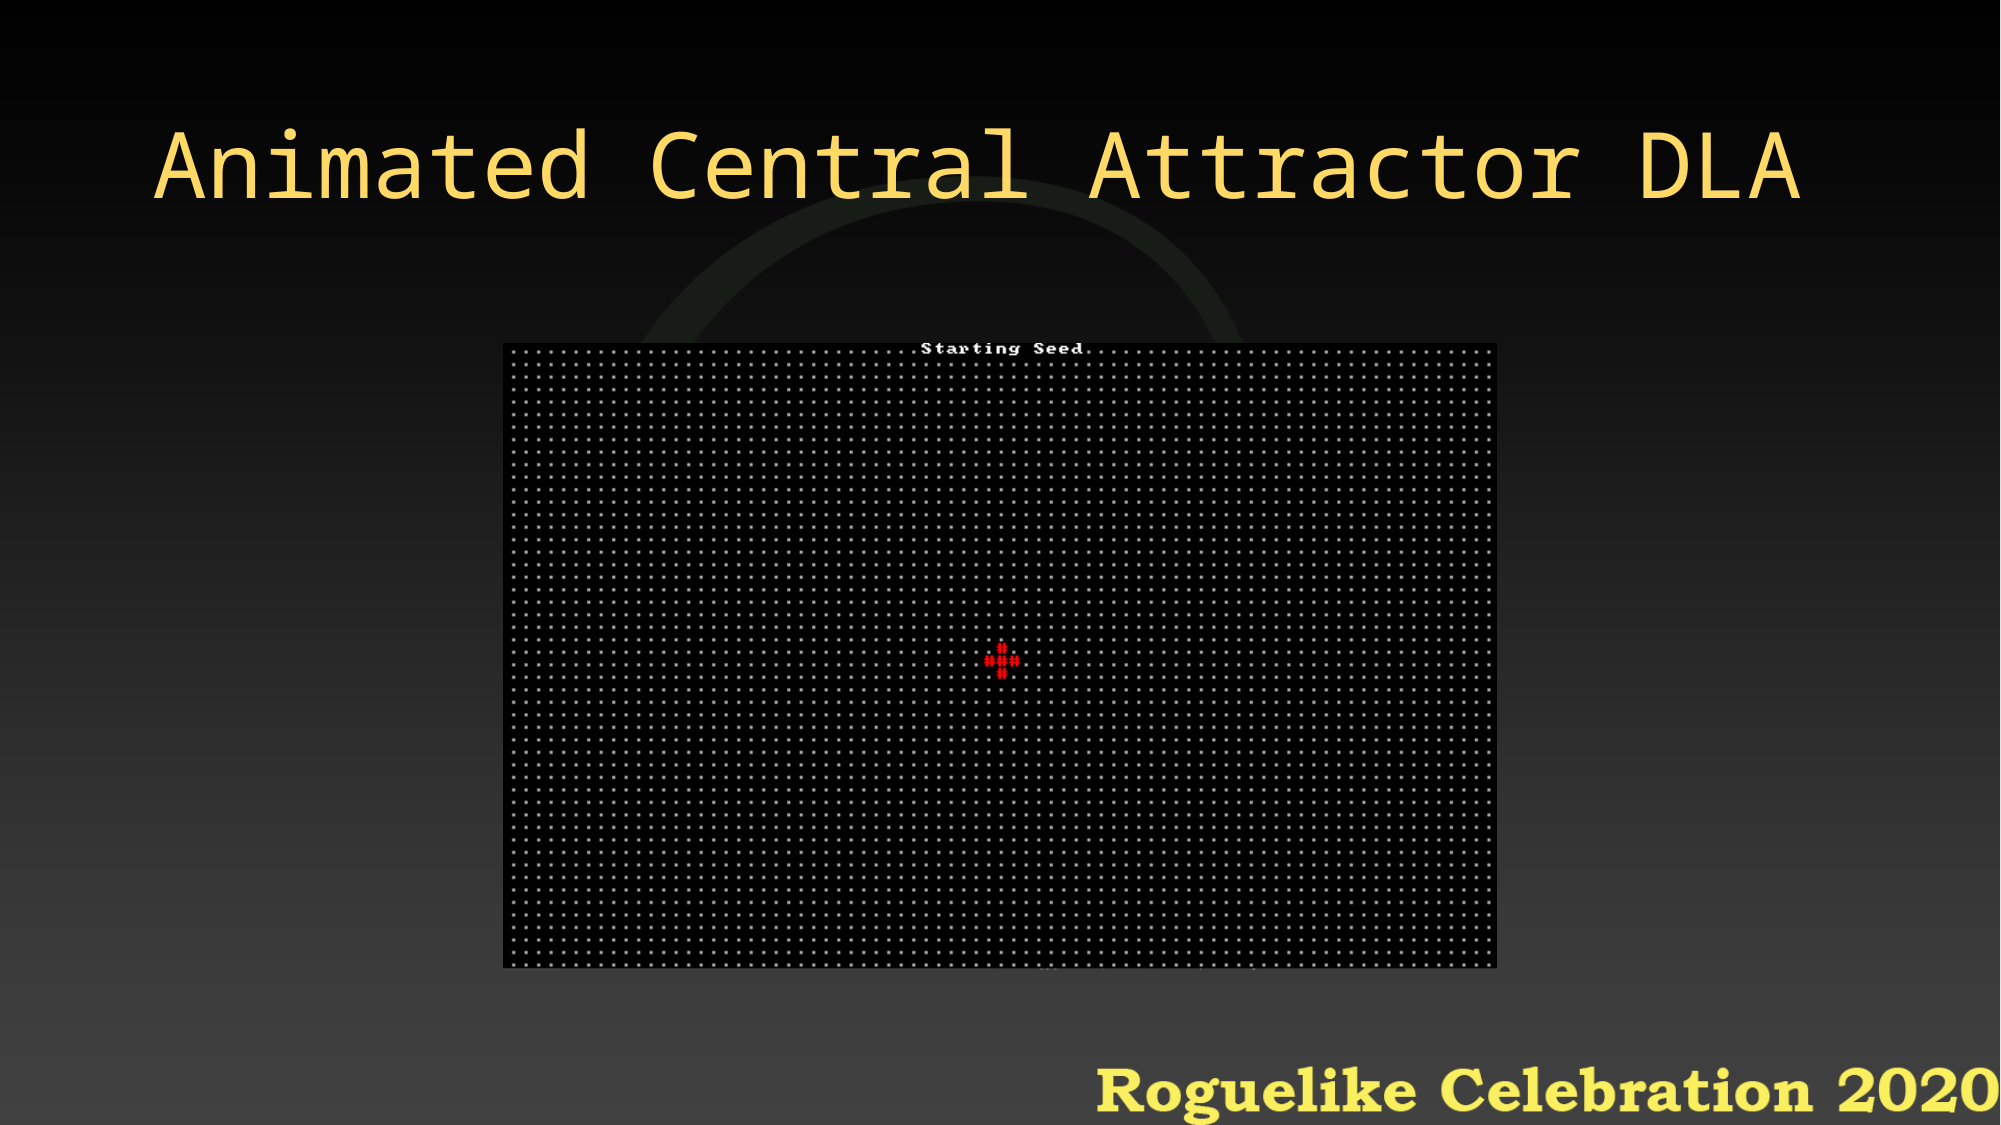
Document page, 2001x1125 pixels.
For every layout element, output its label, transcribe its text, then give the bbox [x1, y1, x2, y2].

picture [0, 0, 2001, 1125]
title Animated Central Attractor DLA [137, 59, 1863, 278]
